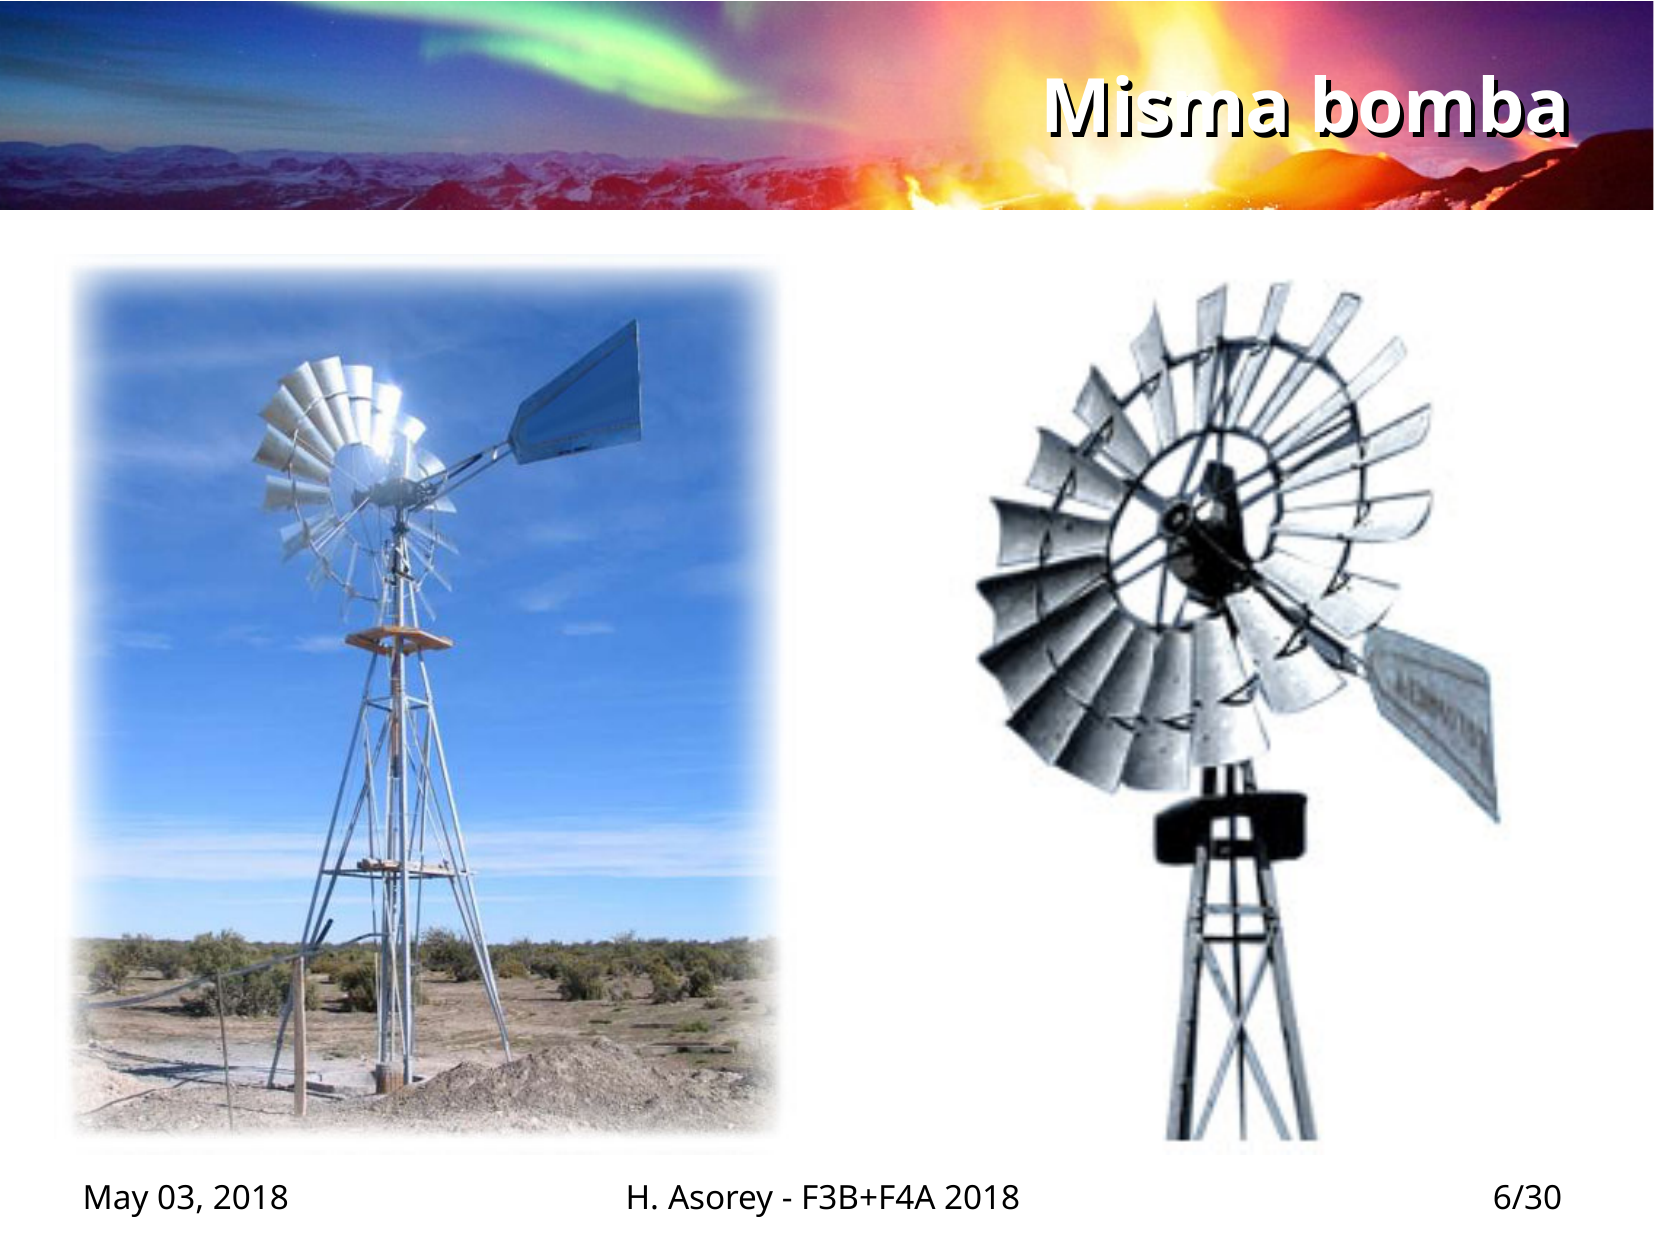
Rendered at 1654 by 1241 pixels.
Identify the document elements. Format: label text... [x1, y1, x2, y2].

picture [0, 1, 1654, 210]
title Misma bomba [45, 15, 1606, 191]
picture [54, 254, 797, 1156]
picture [924, 254, 1525, 1156]
